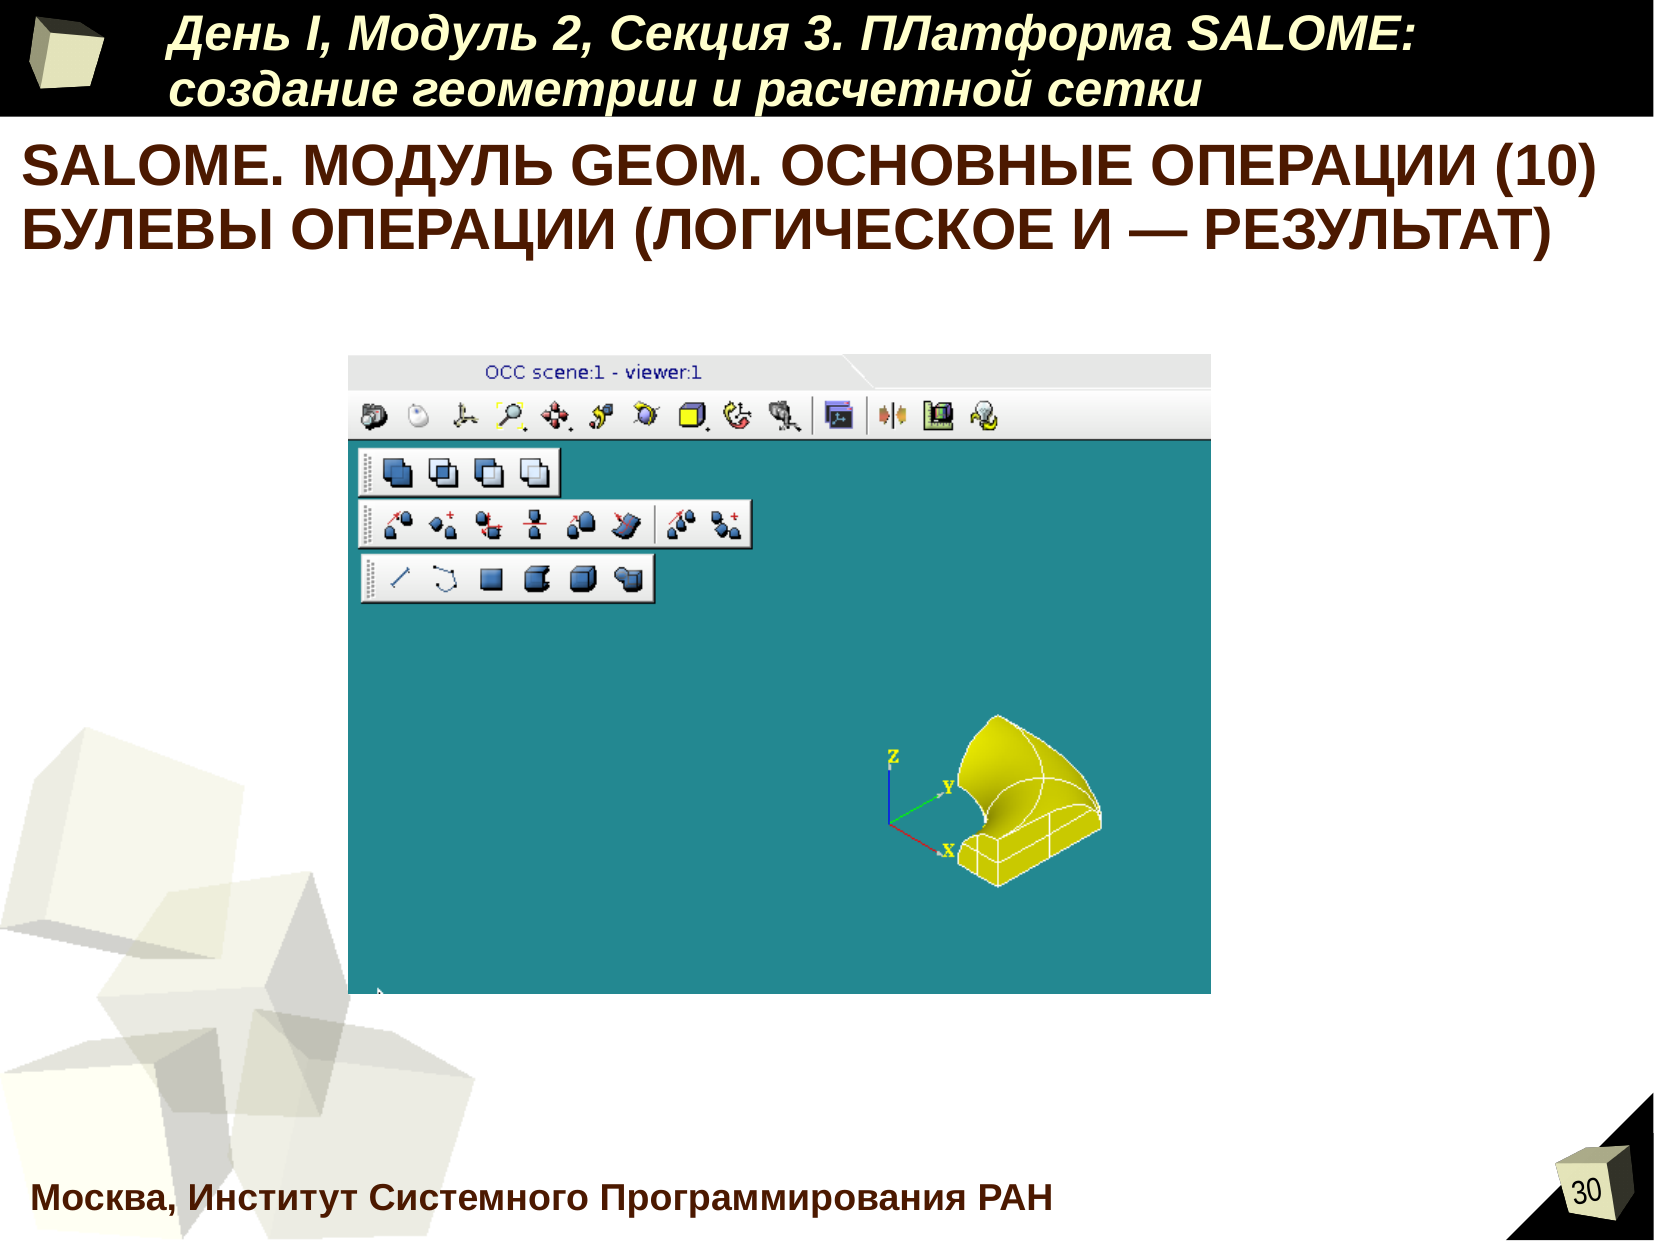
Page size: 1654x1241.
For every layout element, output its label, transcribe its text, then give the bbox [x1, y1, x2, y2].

picture [464, 1193, 472, 1198]
text_box SALOME. МОДУЛЬ GEOM. ОСНОВНЫЕ ОПЕРАЦИИ (10) БУЛЕВЫ ОПЕРАЦИИ (ЛОГИЧЕСКОЕ И — РЕЗУЛЬТАТ) [6, 124, 1654, 270]
picture [0, 354, 1211, 1241]
